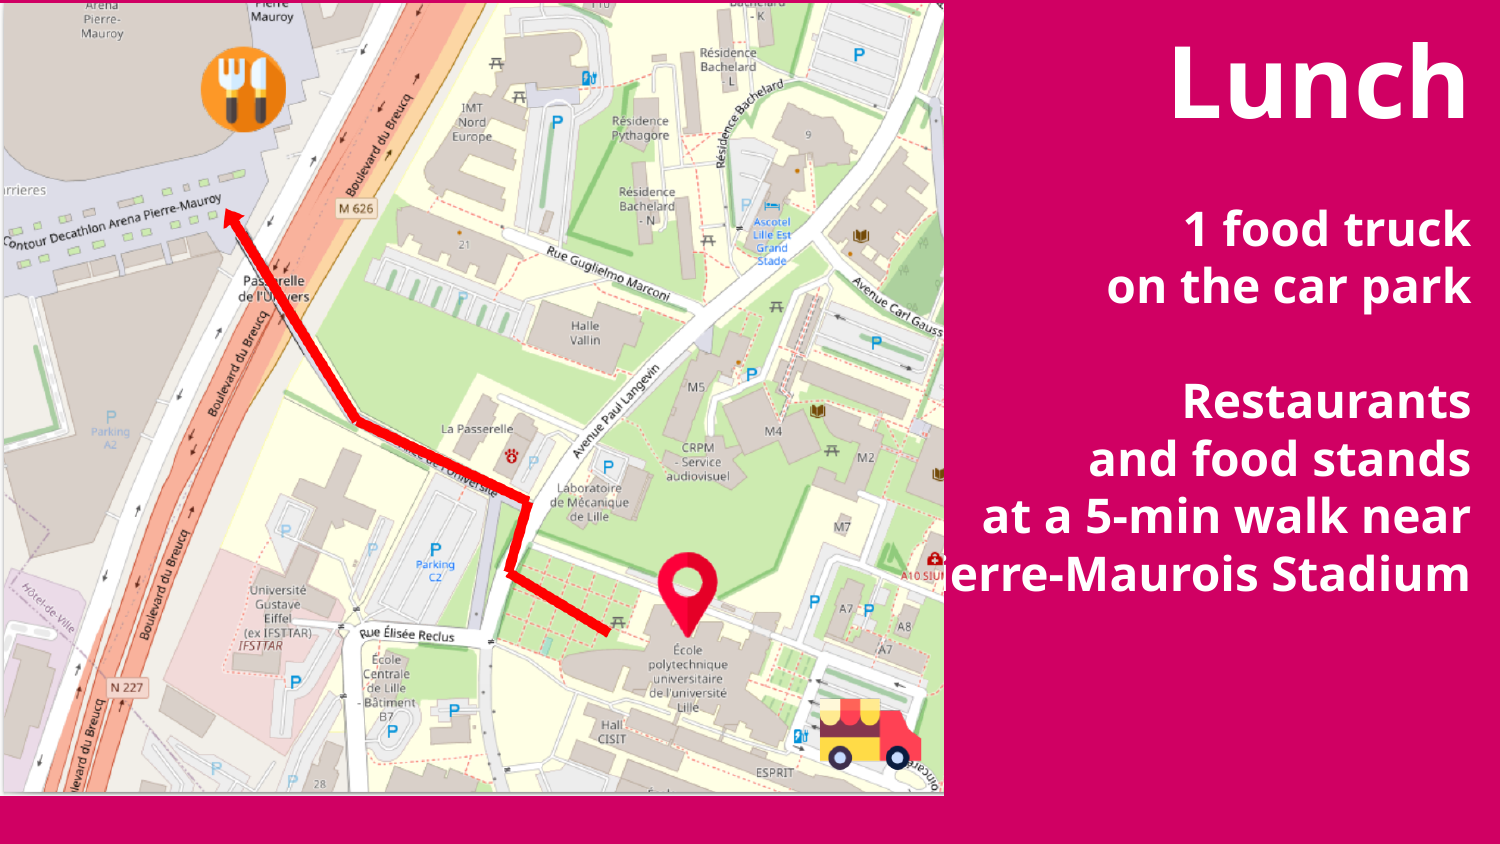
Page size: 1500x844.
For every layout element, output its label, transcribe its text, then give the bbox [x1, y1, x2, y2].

picture [0, 3, 944, 796]
text_box Lunch 1 food truck on the car park Restaurants and food stands at a 5-min walk near Pierre-Maurois Stadium [944, 3, 1487, 616]
